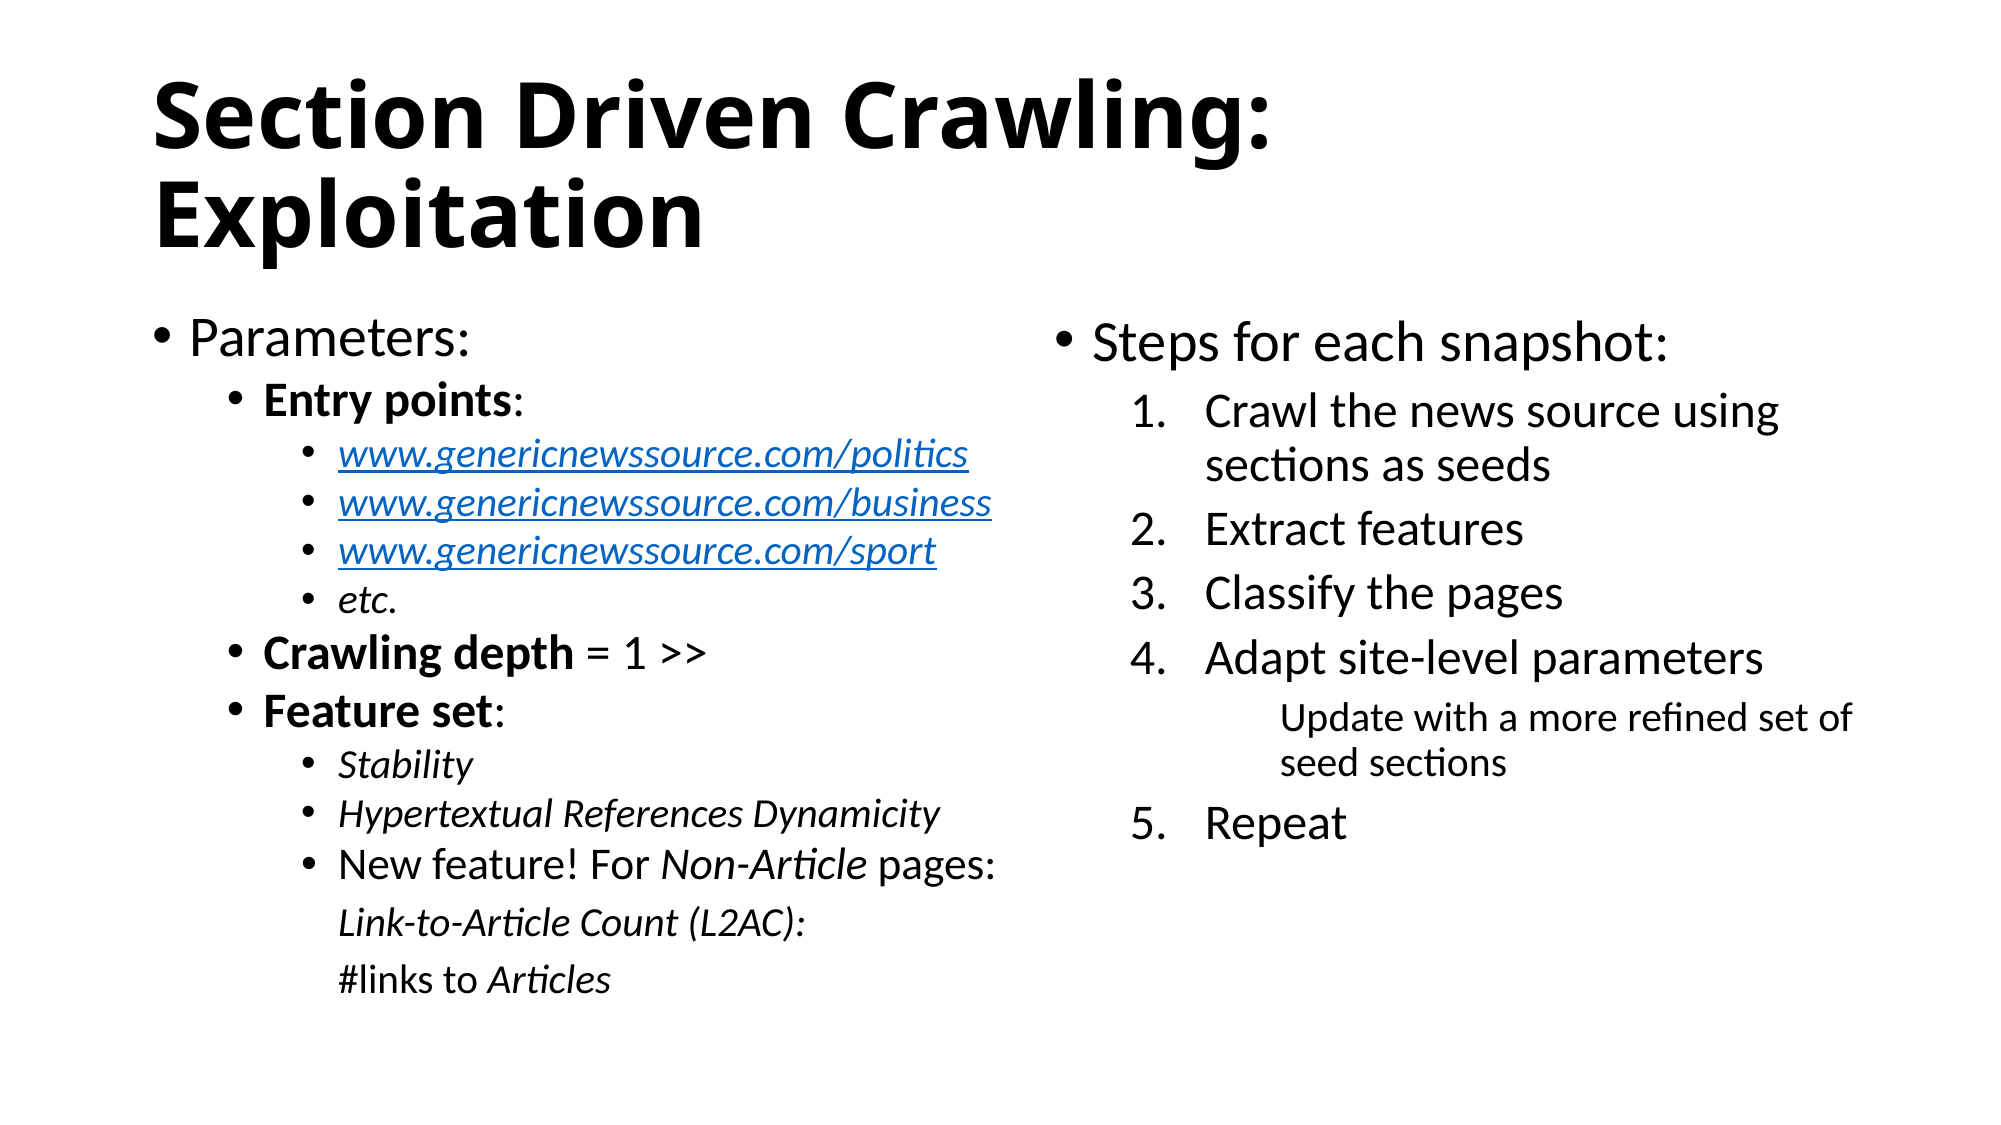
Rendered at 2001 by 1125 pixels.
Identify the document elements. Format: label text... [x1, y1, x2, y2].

text_box Steps for each snapshot: Crawl the news source using sections as seeds Extract features Classify the pages Adapt site-level parameters Update with a more refined set of seed sections Repeat [1039, 303, 1942, 1018]
title Section Driven Crawling: Exploitation [137, 59, 1863, 278]
list Parameters: Entry points: www.genericnewssource.com/politics www.genericnewssource.com/business www.genericnewssource.com/sport etc. Crawling depth = 1 >> Feature set: Stability Hypertextual References Dynamicity New feature! For Non-Article pages: Link-to-Article Count (L2AC): #links to Articles [137, 299, 1040, 1014]
